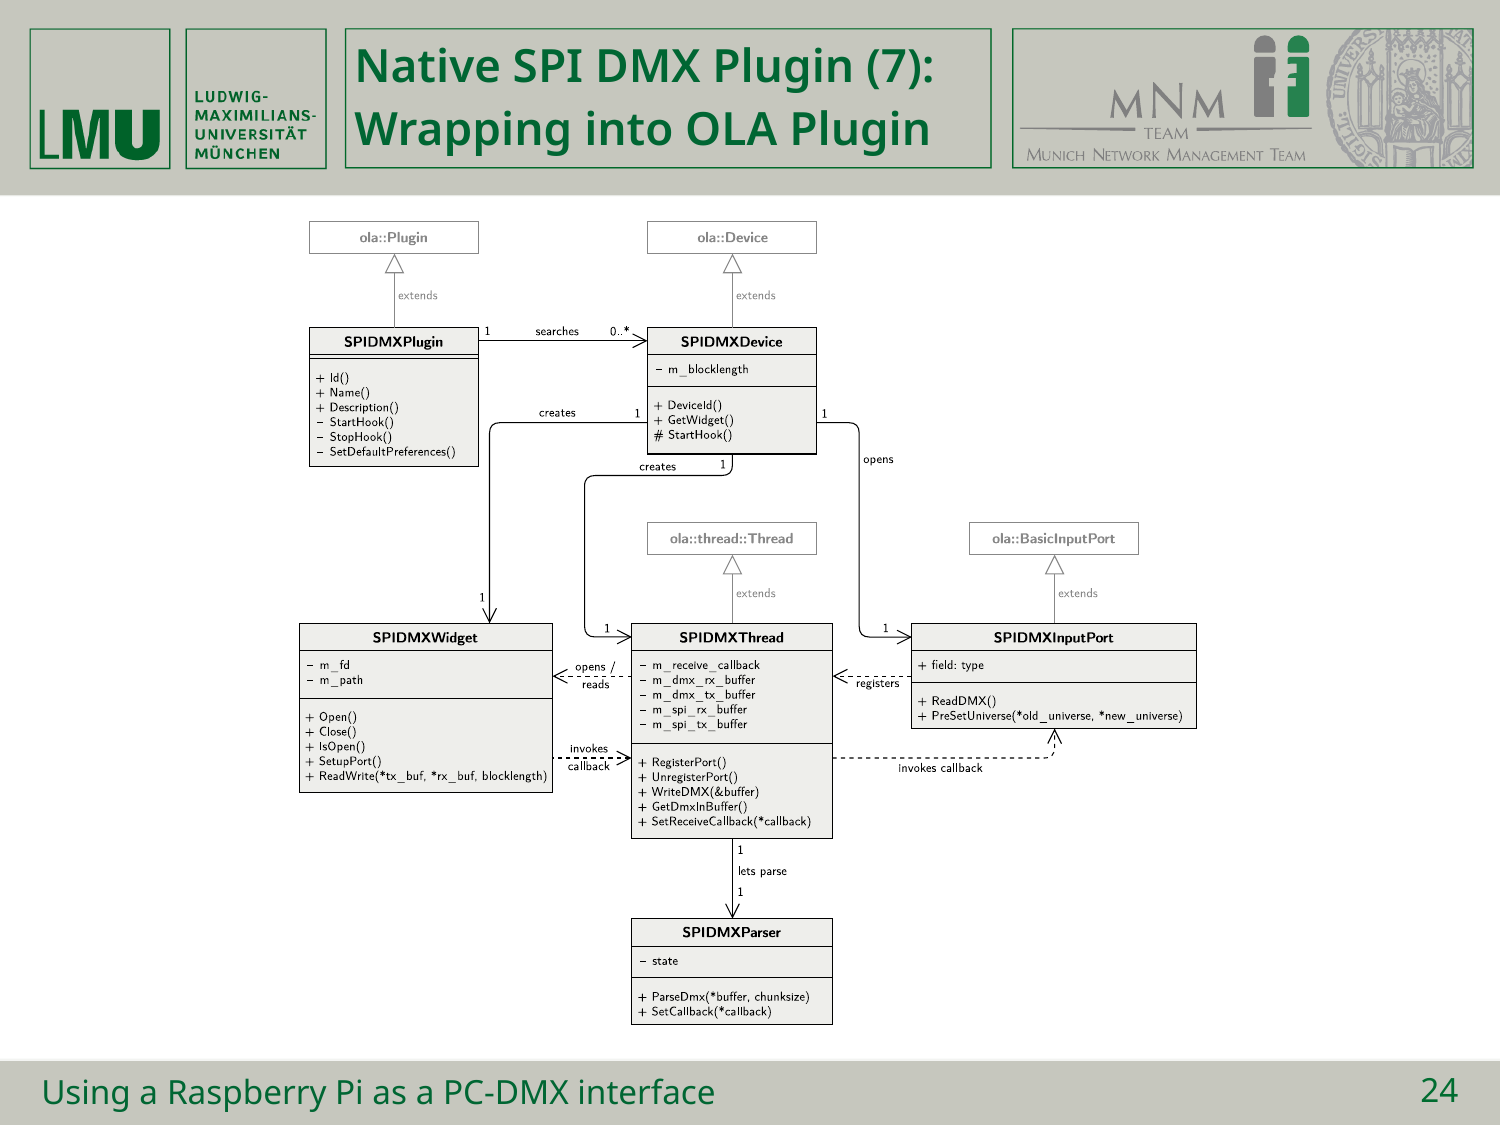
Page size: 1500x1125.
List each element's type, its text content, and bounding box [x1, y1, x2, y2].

picture [0, 0, 1500, 196]
picture [298, 221, 1198, 1025]
picture [0, 1059, 1500, 1125]
title Native SPI DMX Plugin (7): Wrapping into OLA Plugin [342, 29, 993, 171]
